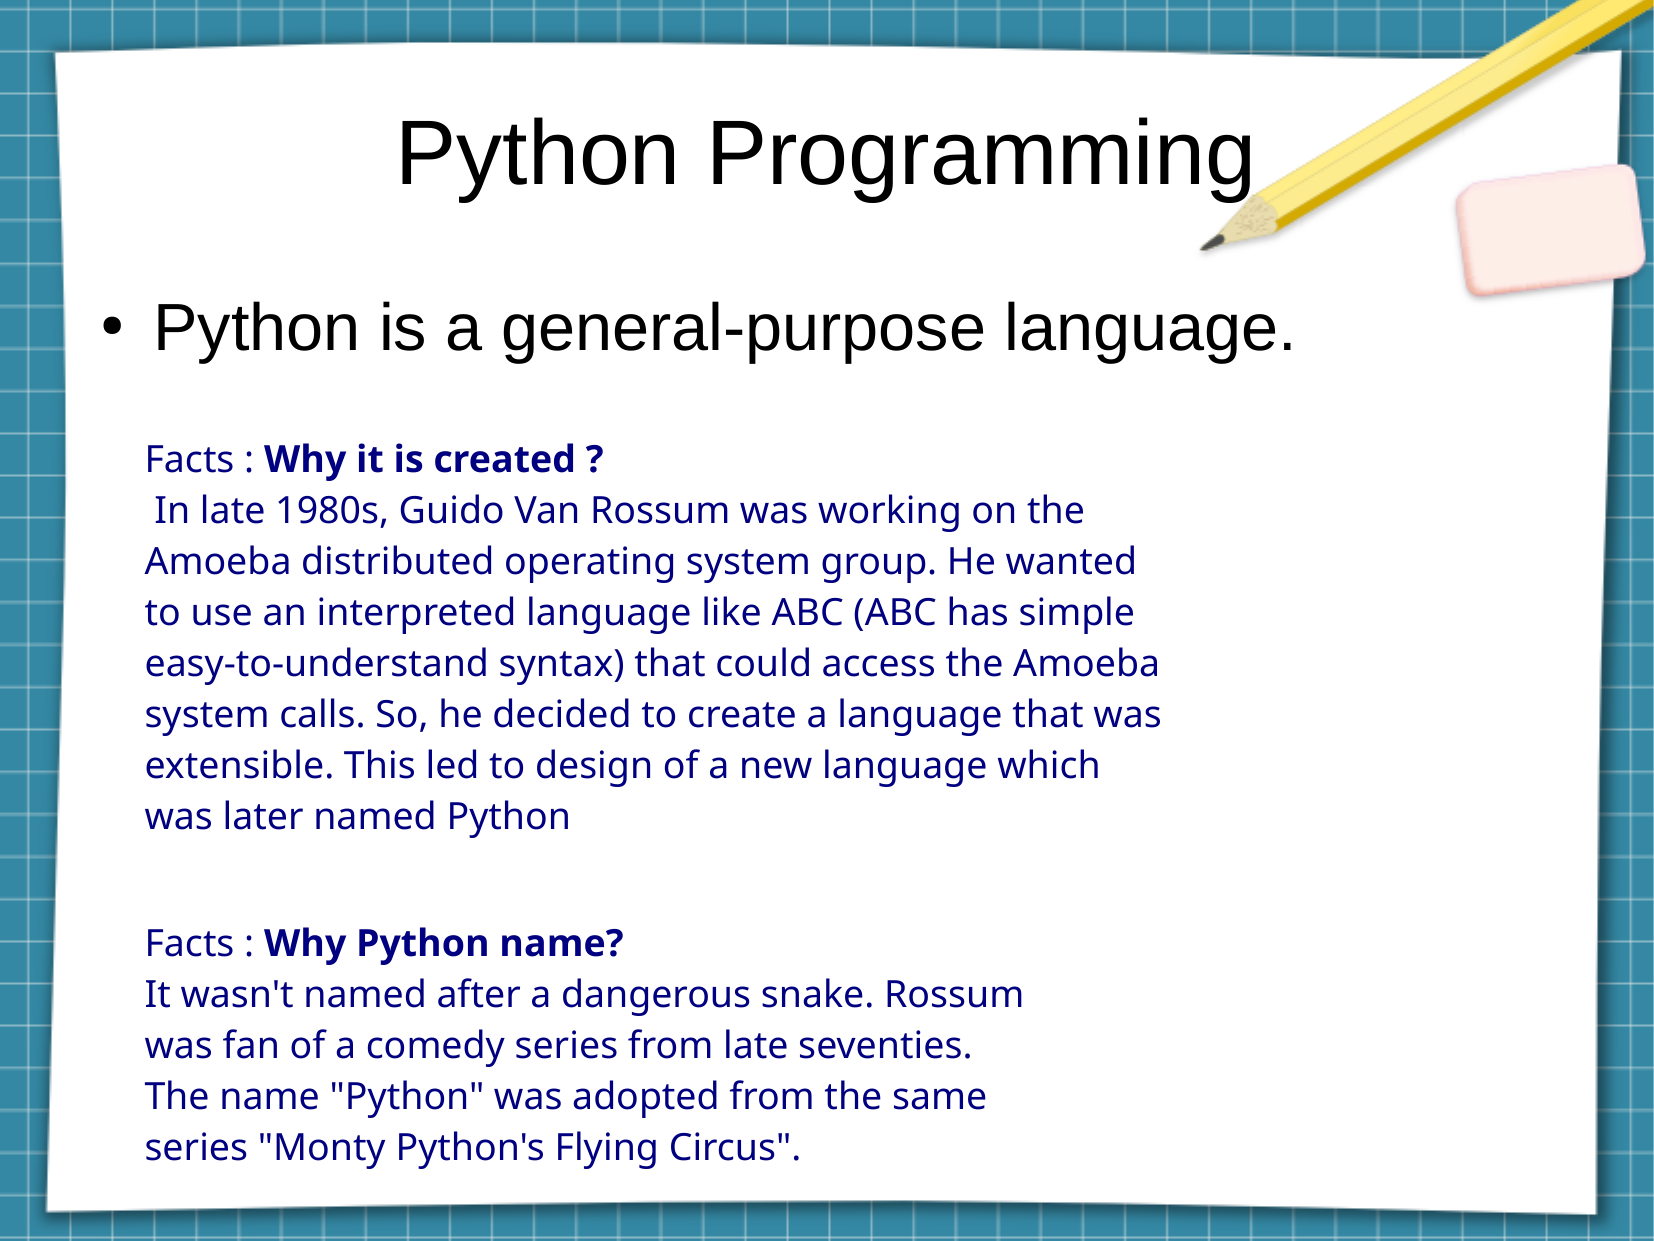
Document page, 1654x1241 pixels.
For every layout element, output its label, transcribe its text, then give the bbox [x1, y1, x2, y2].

text_box Facts : Why Python name? It wasn't named after a dangerous snake. Rossum was fan of a comedy series from late seventies. The name "Python" was adopted from the same series "Monty Python's Flying Circus". [129, 909, 1063, 1186]
list Python is a general-purpose language. [82, 290, 1571, 1010]
picture [0, 0, 1654, 1241]
title Python Programming [82, 49, 1571, 257]
text_box Facts : Why it is created ? In late 1980s, Guido Van Rossum was working on the Amoeba distributed operating system group. He wanted to use an interpreted language like ABC (ABC has simple easy-to-understand syntax) that could access the Amoeba system calls. So, he decided to create a language that was extensible. This led to design of a new language which was later named Python [129, 425, 1182, 832]
